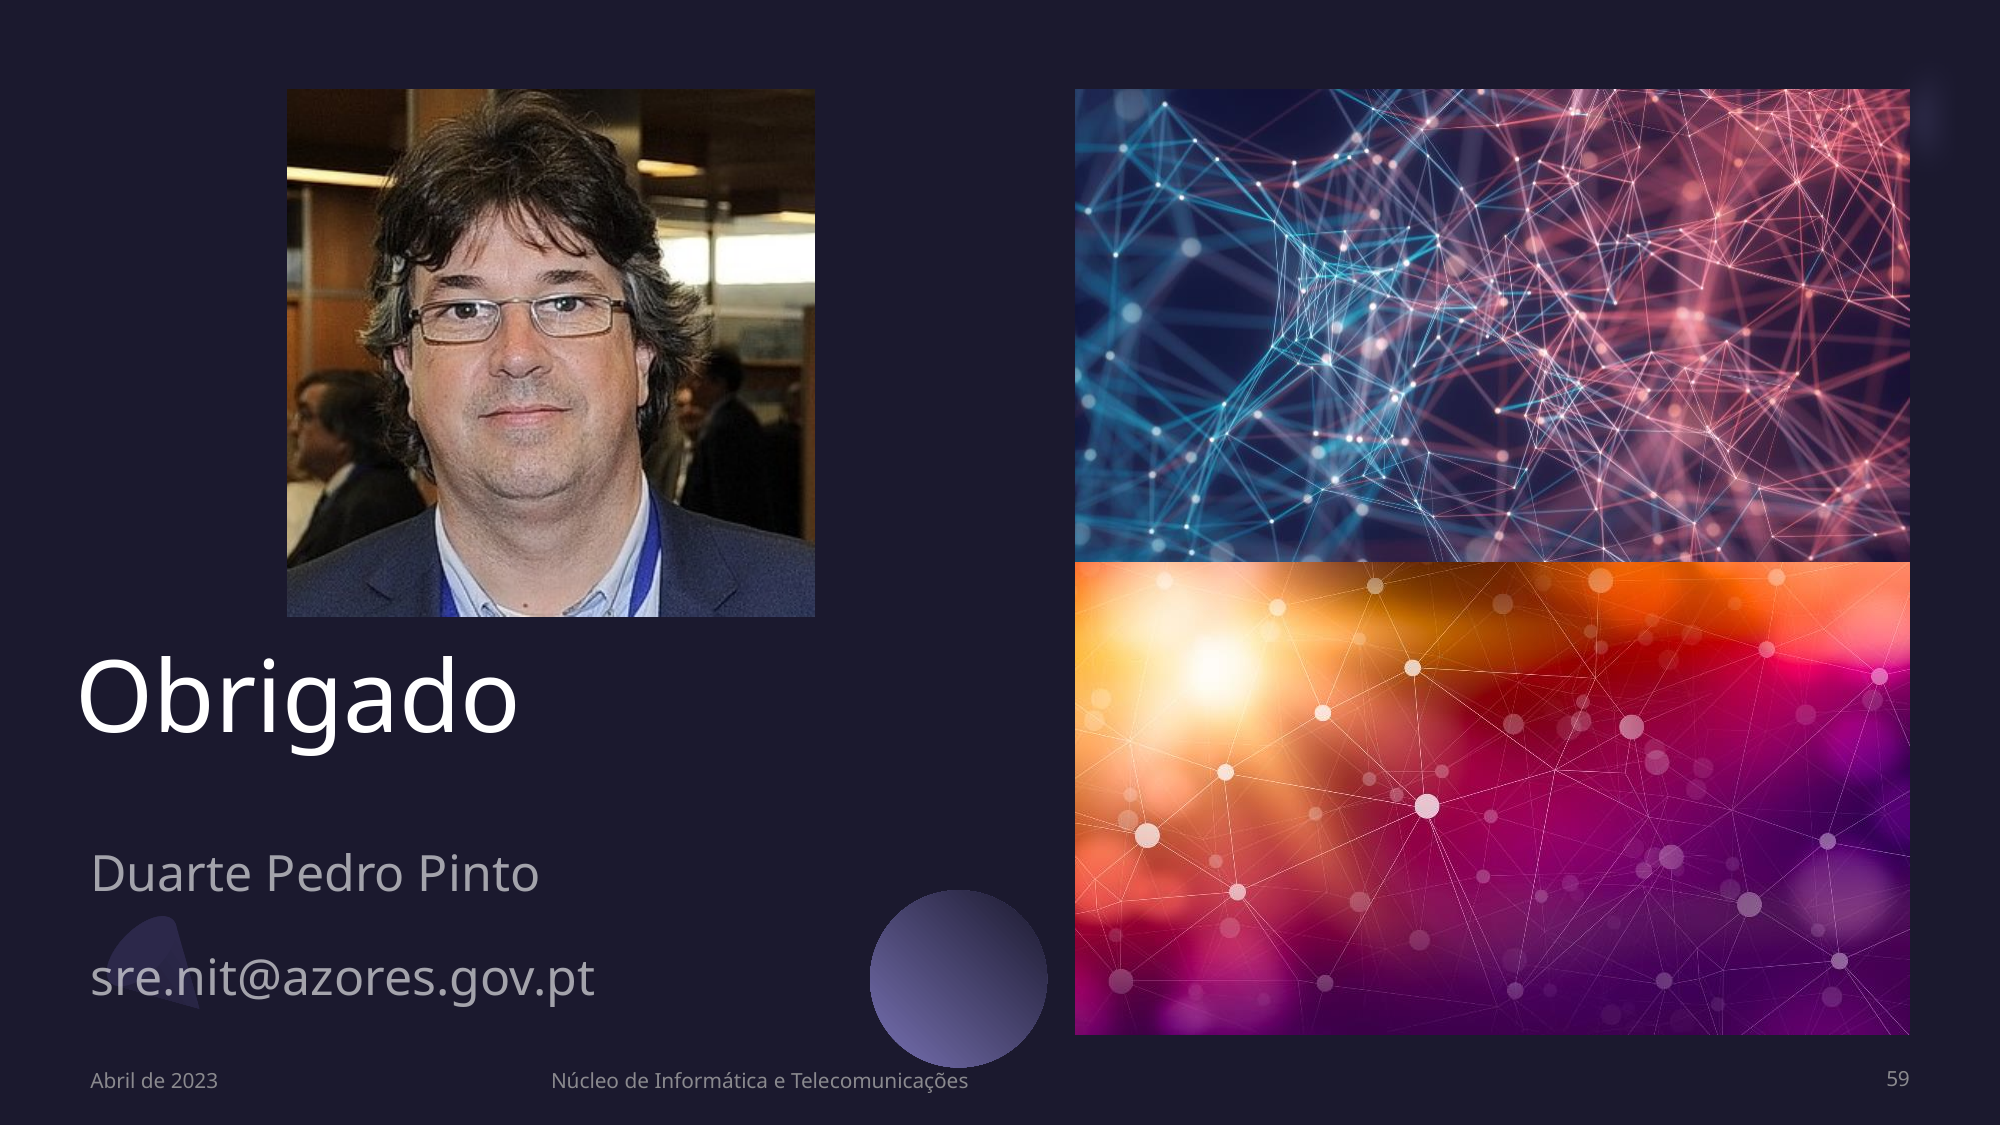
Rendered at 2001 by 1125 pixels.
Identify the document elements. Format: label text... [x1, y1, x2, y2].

slide_number Abril de 2023 [90, 1067, 522, 1093]
subtitle Duarte Pedro Pinto sre.nit@azores.gov.pt [90, 835, 983, 1000]
title Obrigado [75, 624, 968, 755]
picture [1075, 89, 1910, 1035]
footer Núcleo de Informática e Telecomunicações [551, 1067, 1598, 1093]
slide_number <número> [1632, 1067, 1910, 1093]
picture [287, 89, 815, 617]
